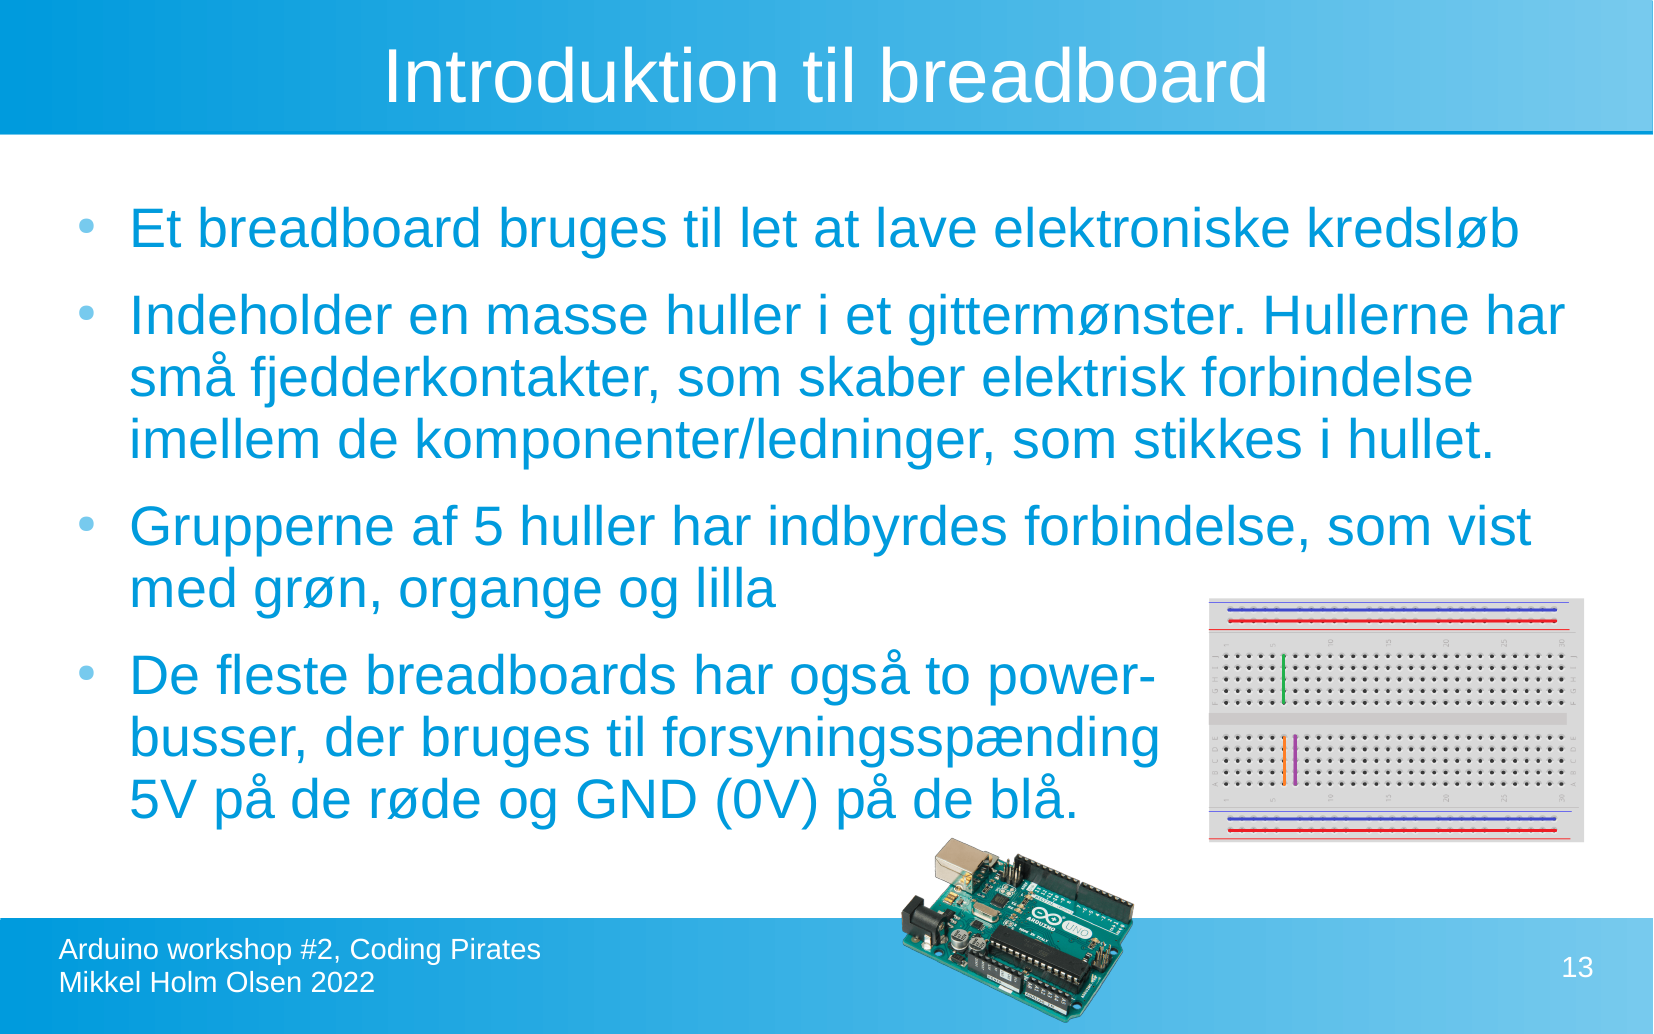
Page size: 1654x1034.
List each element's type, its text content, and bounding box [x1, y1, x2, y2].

title Introduktion til breadboard [58, 32, 1594, 120]
picture [900, 854, 1138, 1024]
picture [1200, 590, 1594, 850]
list Et breadboard bruges til let at lave elektroniske kredsløb Indeholder en masse huller i et gittermønster. Hullerne har små fjedderkontakter, som skaber elektrisk forbindelse imellem de komponenter/ledninger, som stikkes i hullet. Grupperne af 5 huller har indbyrdes forbindelse, som vist med grøn, organge og lilla De fleste breadboards har også to power- busser, der bruges til forsyningsspænding 5V på de røde og GND (0V) på de blå. [58, 196, 1594, 854]
